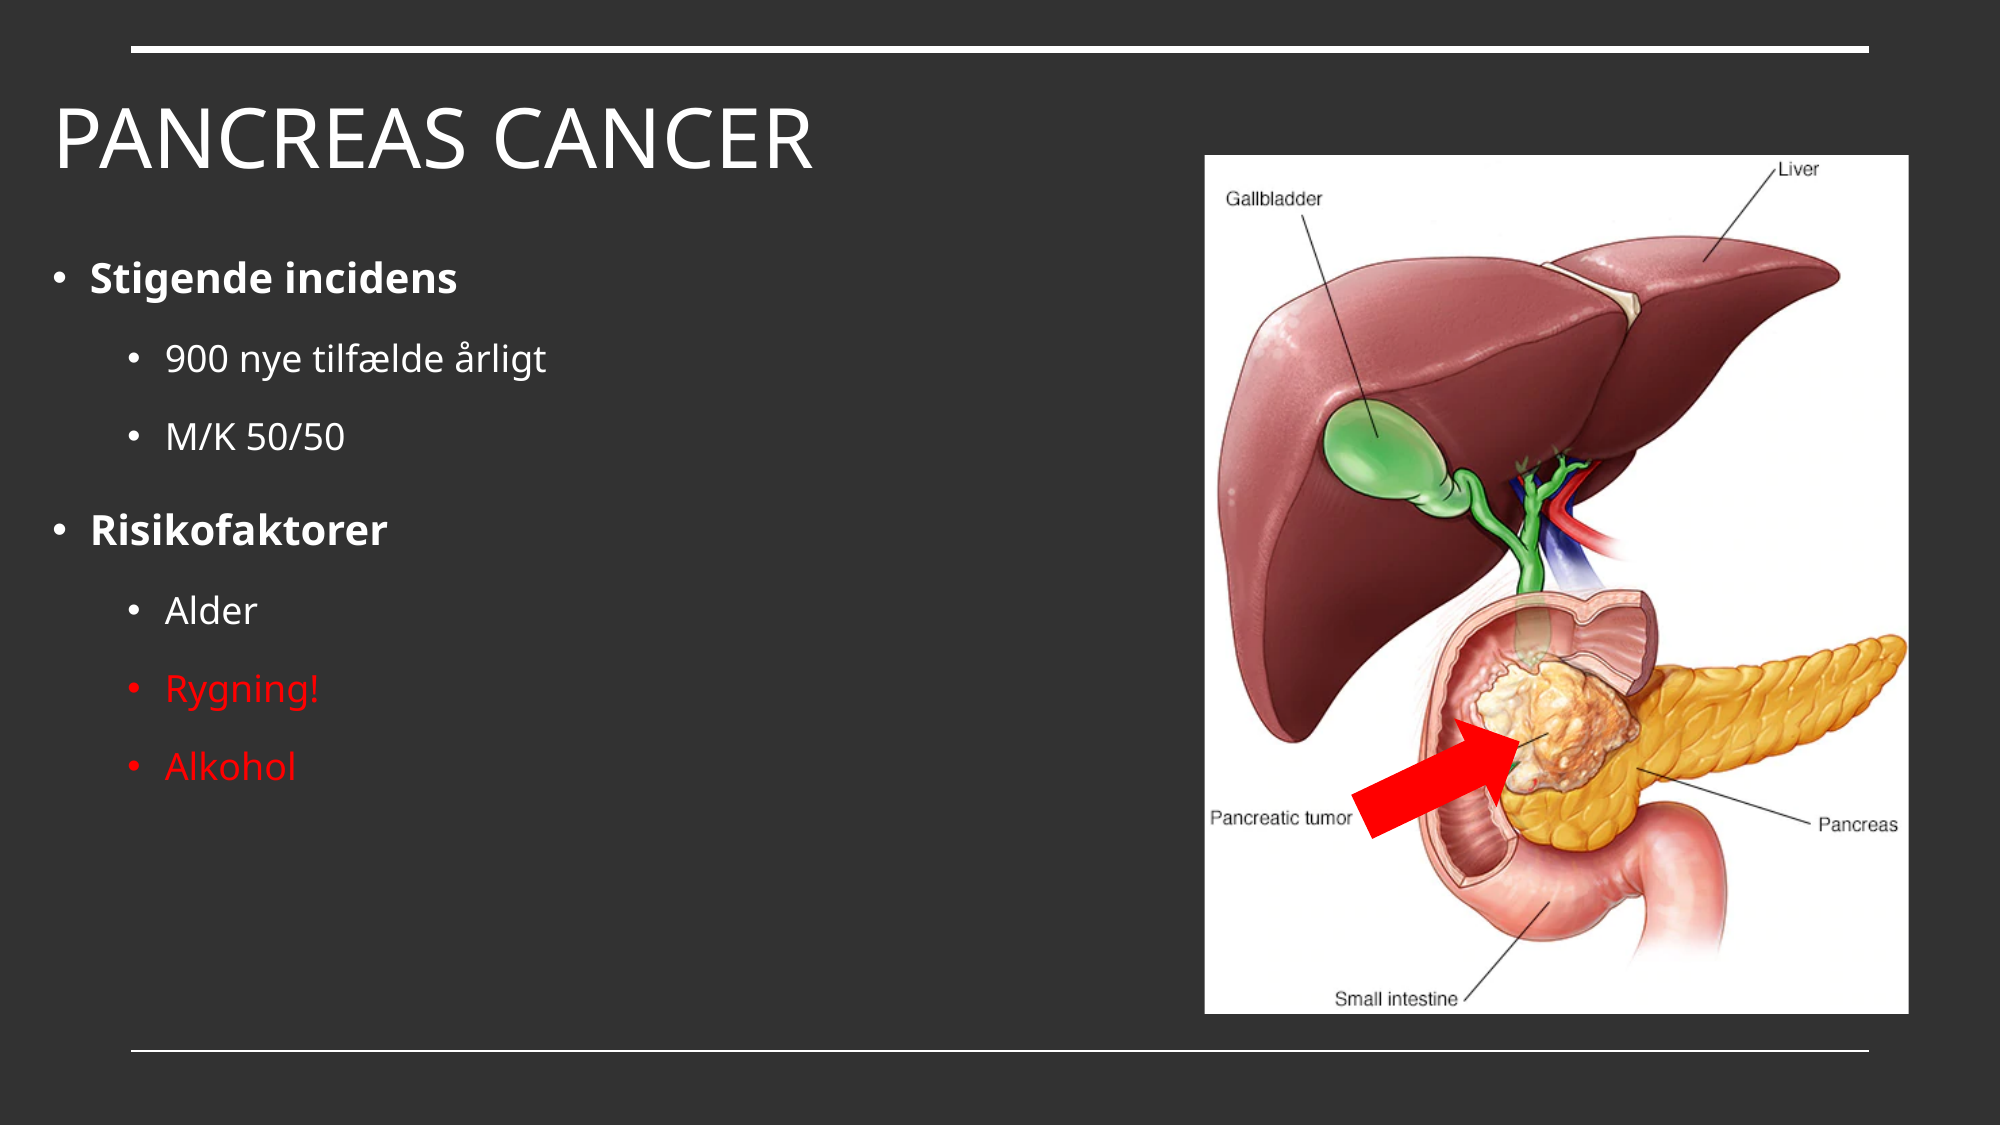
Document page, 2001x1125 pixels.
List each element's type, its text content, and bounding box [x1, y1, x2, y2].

text_box [1352, 720, 1519, 838]
list Stigende incidens 900 nye tilfælde årligt M/K 50/50 Risikofaktorer Alder Rygning! Alkohol [37, 219, 1204, 906]
title Pancreas cancer [37, 77, 1792, 219]
picture [1204, 155, 1909, 1014]
